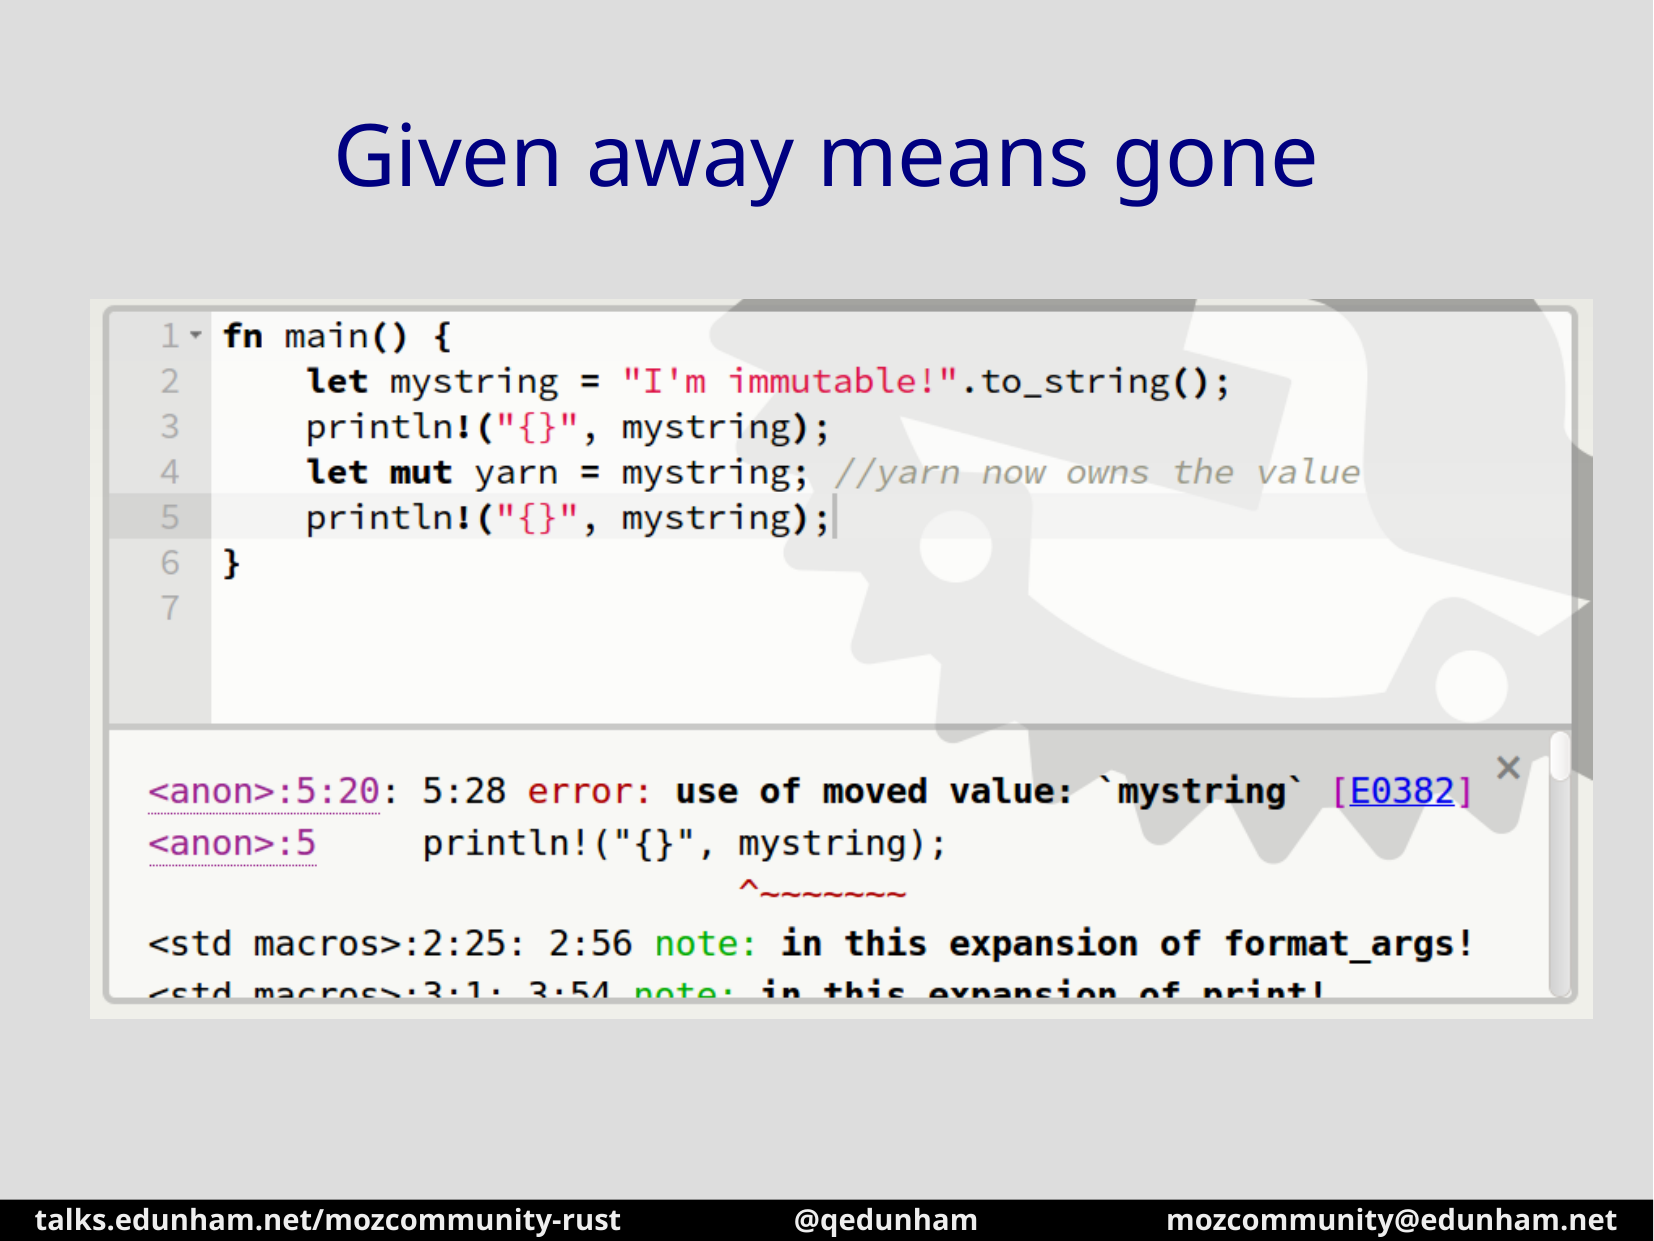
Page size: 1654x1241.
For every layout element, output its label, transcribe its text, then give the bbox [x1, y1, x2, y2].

picture [90, 299, 1593, 1019]
title Given away means gone [82, 49, 1571, 257]
